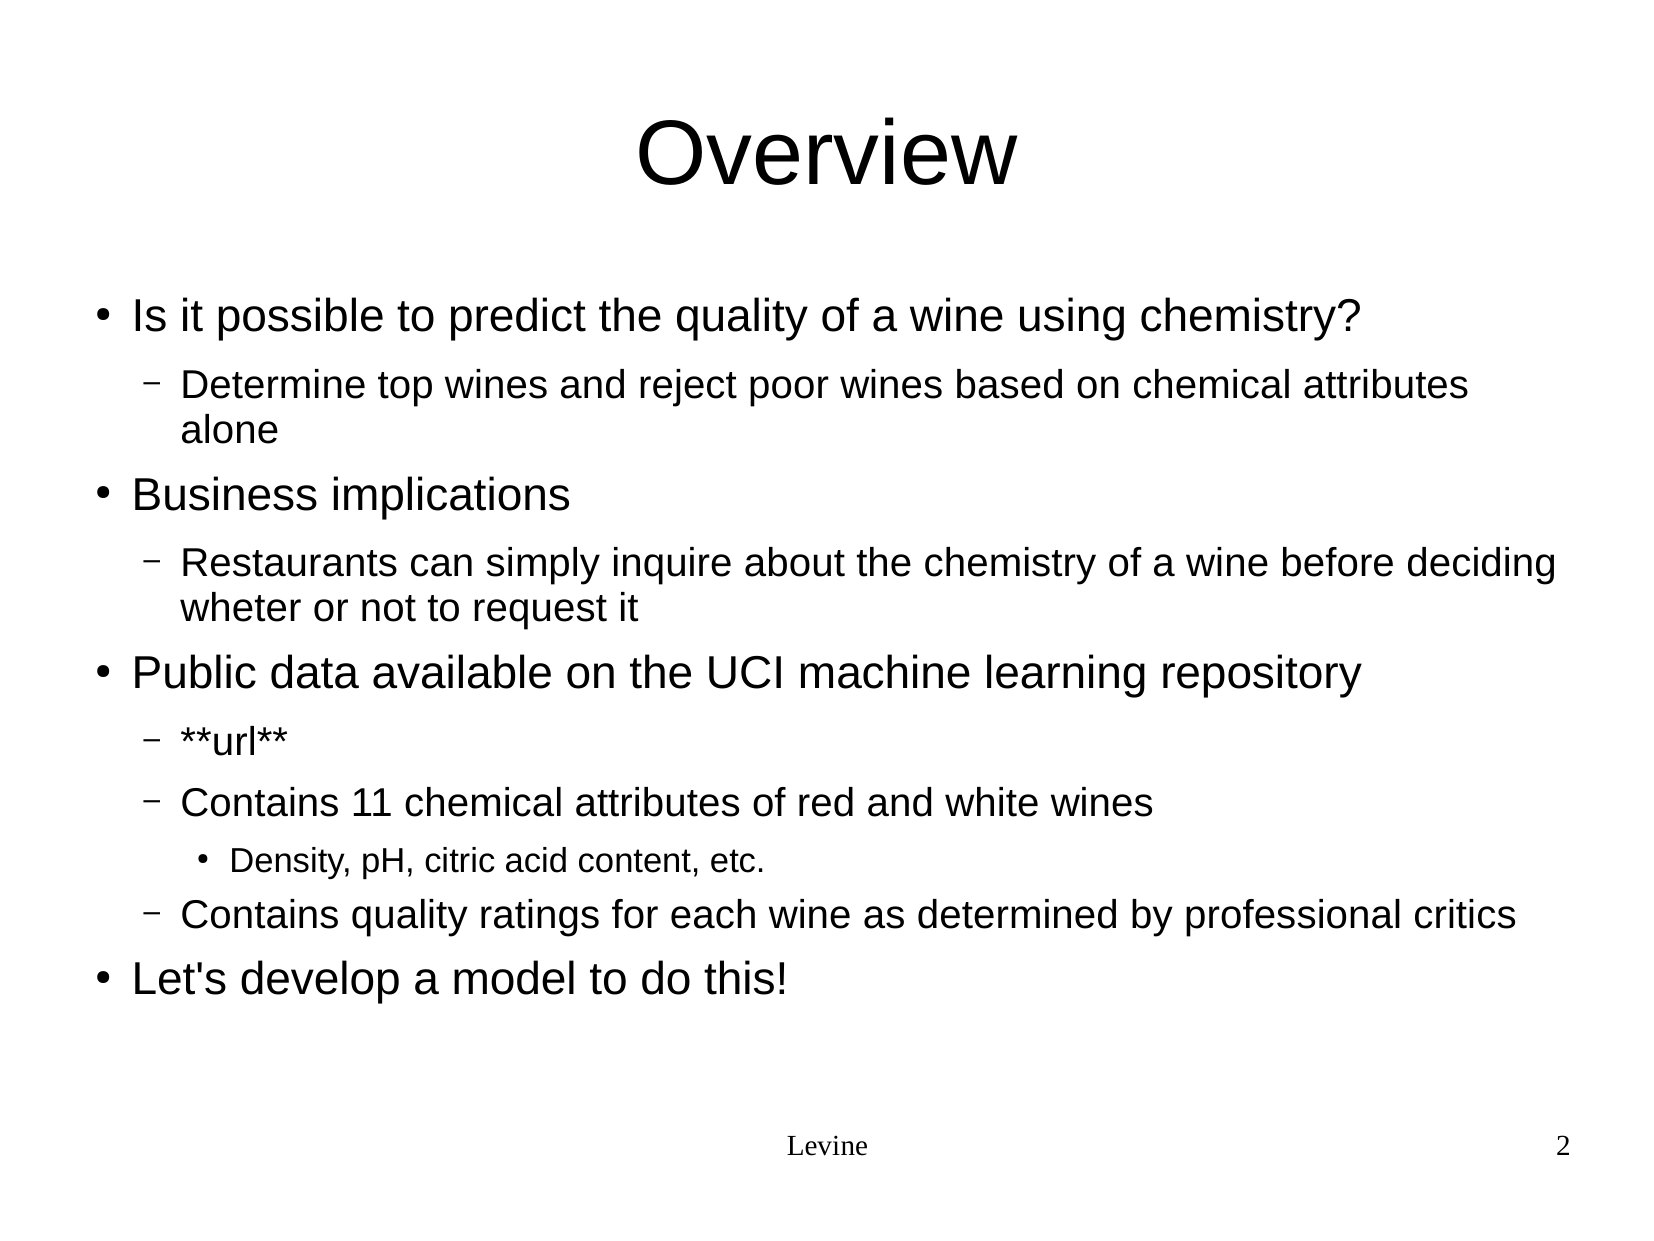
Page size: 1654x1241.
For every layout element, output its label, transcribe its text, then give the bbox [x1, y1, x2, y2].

title Overview [82, 49, 1571, 257]
list Is it possible to predict the quality of a wine using chemistry? Determine top wines and reject poor wines based on chemical attributes alone Business implications Restaurants can simply inquire about the chemistry of a wine before deciding wheter or not to request it Public data available on the UCI machine learning repository **url** Contains 11 chemical attributes of red and white wines Density, pH, citric acid content, etc. Contains quality ratings for each wine as determined by professional critics Let's develop a model to do this! [82, 290, 1571, 1010]
